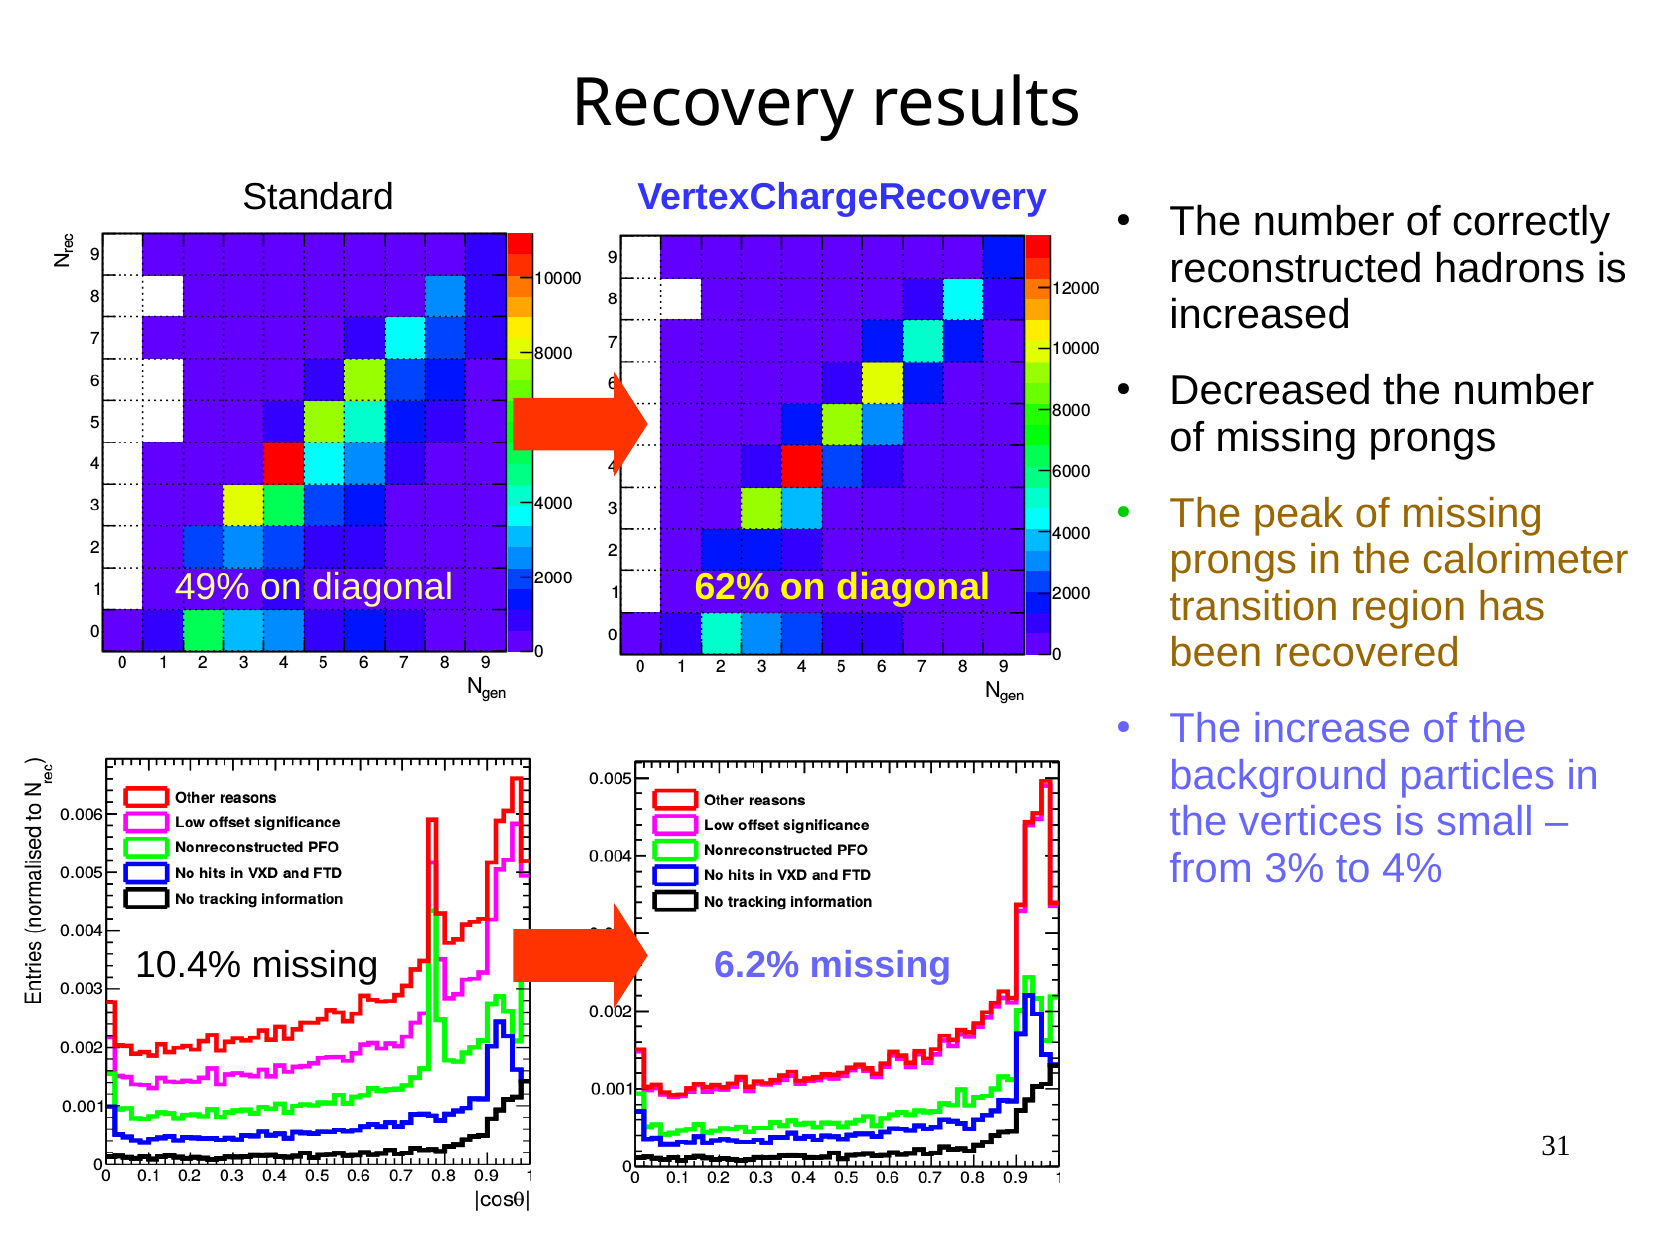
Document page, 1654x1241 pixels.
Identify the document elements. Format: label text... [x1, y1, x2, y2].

text_box 62% on diagonal [679, 558, 1006, 615]
list The number of correctly reconstructed hadrons is increased Decreased the number of missing prongs The peak of missing prongs in the calorimeter transition region has been recovered The increase of the background particles in the vertices is small – from 3% to 4% [1098, 198, 1639, 1189]
picture [45, 217, 1098, 709]
text_box [513, 903, 648, 1009]
text_box [513, 371, 648, 477]
text_box 49% on diagonal [160, 558, 468, 615]
text_box 6.2% missing [699, 936, 967, 994]
text_box Standard [227, 168, 409, 225]
text_box 10.4% missing [120, 936, 394, 994]
picture [0, 748, 531, 1218]
title Recovery results [82, 49, 1571, 151]
picture [588, 714, 1060, 1183]
text_box VertexChargeRecovery [622, 168, 1062, 225]
